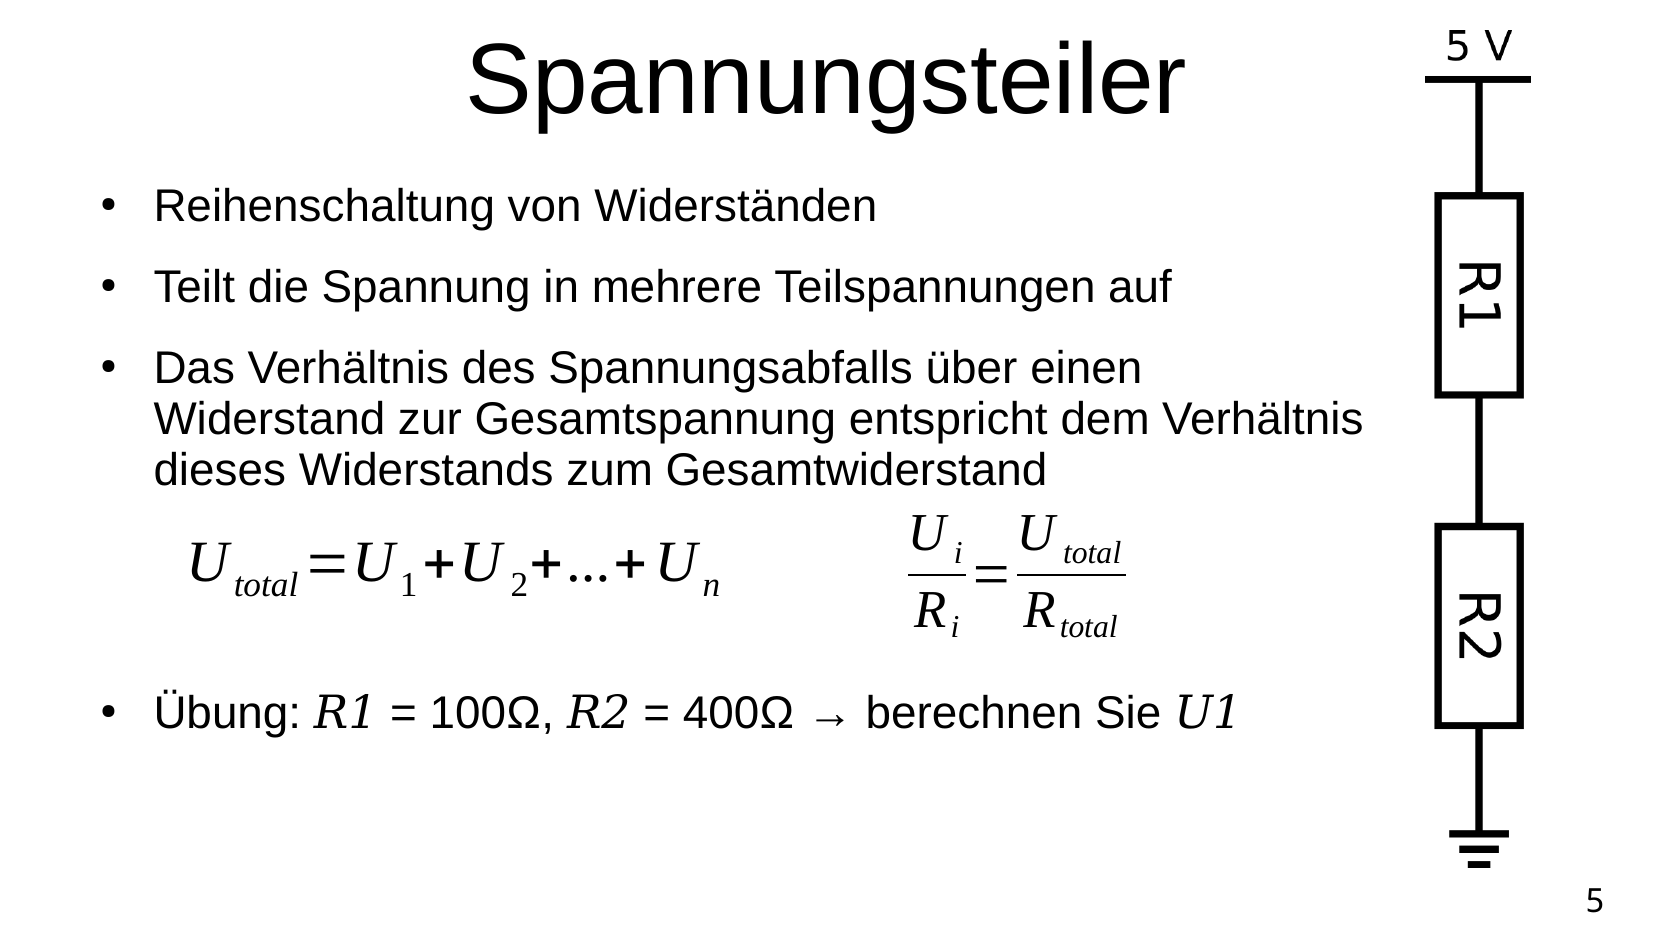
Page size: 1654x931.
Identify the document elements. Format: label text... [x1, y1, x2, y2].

picture [1425, 30, 1531, 868]
title Spannungsteiler [82, 1, 1571, 157]
chart [171, 530, 736, 604]
list Reihenschaltung von Widerständen Teilt die Spannung in mehrere Teilspannungen auf Das Verhältnis des Spannungsabfalls über einen Widerstand zur Gesamtspannung entspricht dem Verhältnis dieses Widerstands zum Gesamtwiderstand Übung: R1 = 100Ω, R2 = 400Ω → berechnen Sie U1 [82, 180, 1381, 811]
chart [890, 503, 1141, 646]
